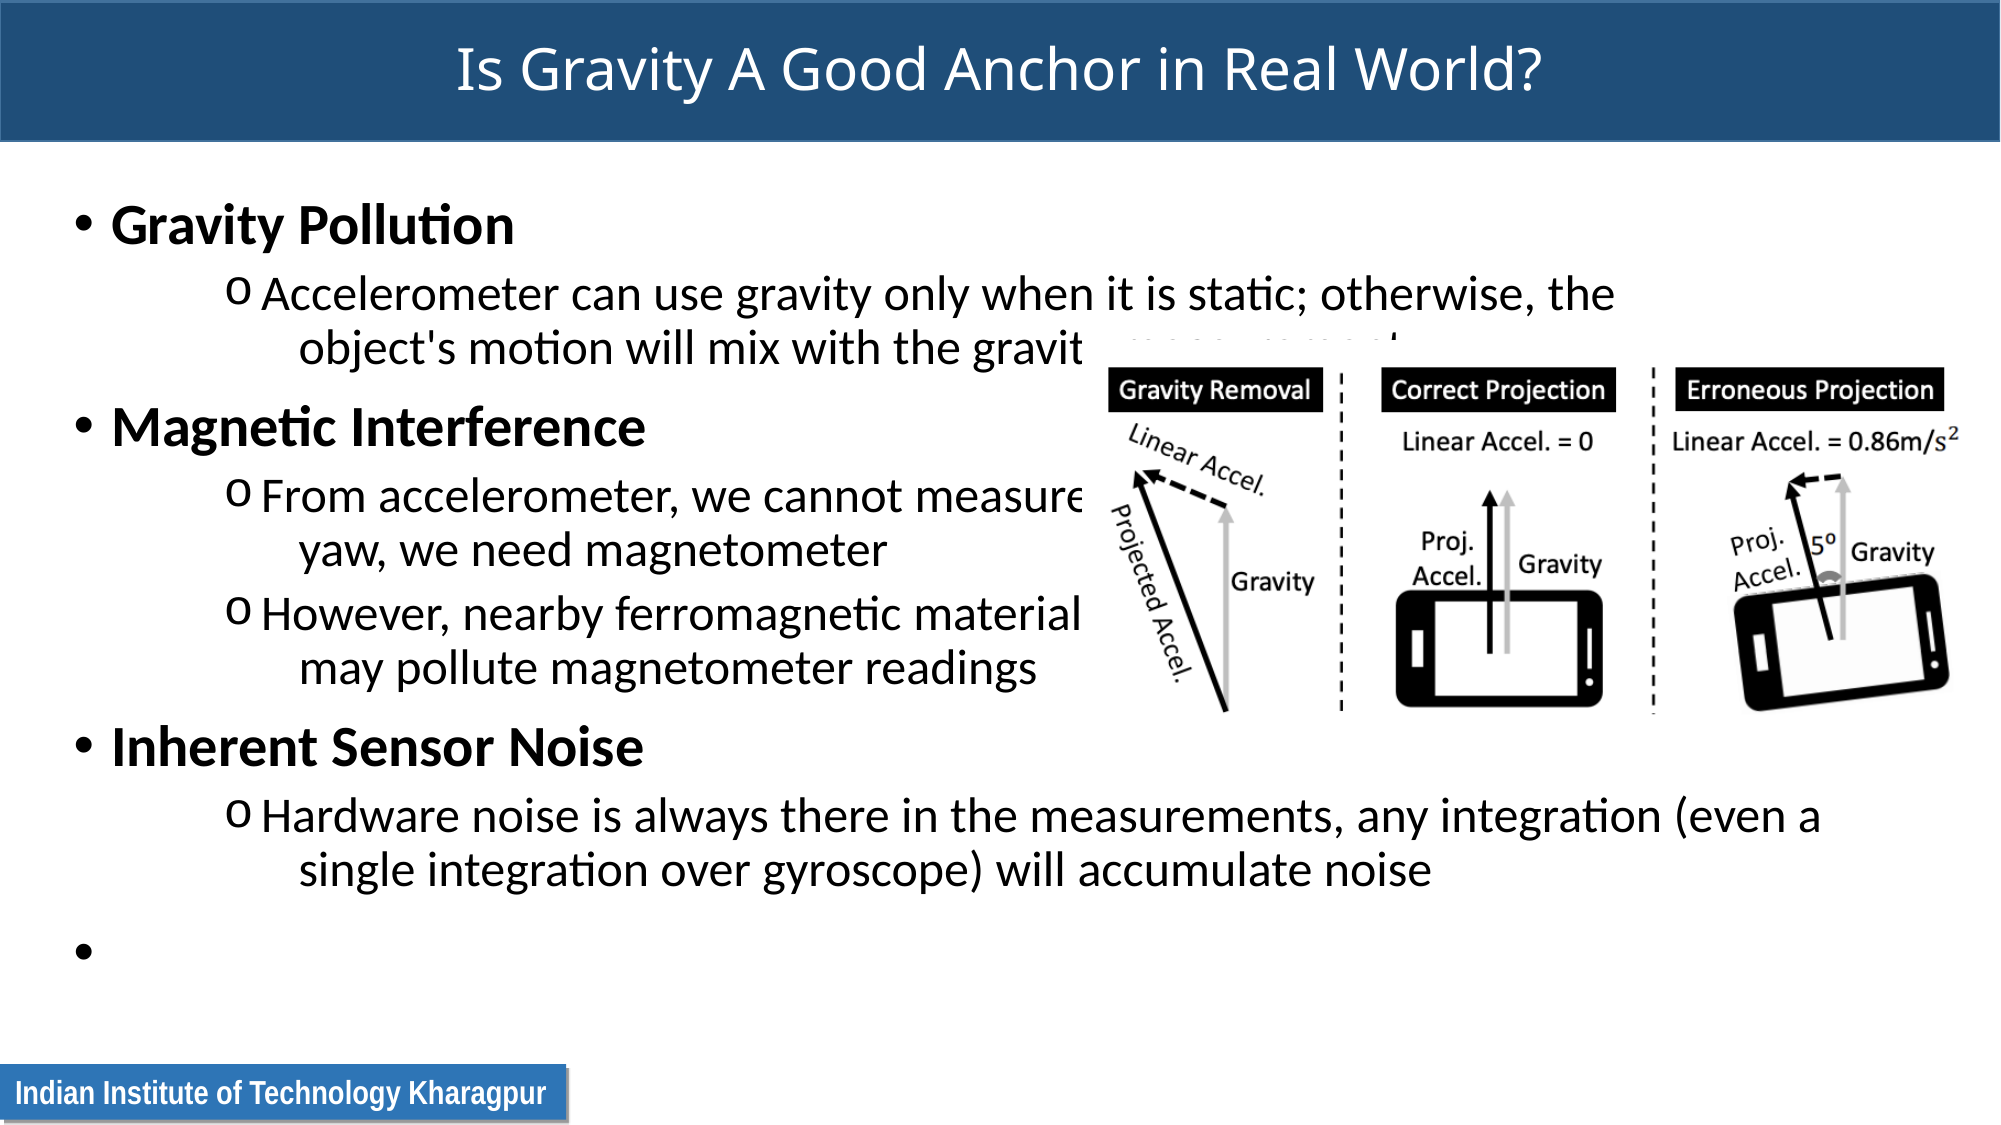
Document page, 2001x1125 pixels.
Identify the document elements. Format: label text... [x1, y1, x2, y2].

title Is Gravity A Good Anchor in Real World? [0, 1, 2000, 141]
list Gravity Pollution Accelerometer can use gravity only when it is static; otherwise, the object's motion will mix with the gravity measurement Magnetic Interference From accelerometer, we cannot measure yaw, we need magnetometer However, nearby ferromagnetic materials may pollute magnetometer readings Inherent Sensor Noise Hardware noise is always there in the measurements, any integration (even a single integration over gyroscope) will accumulate noise [58, 186, 1954, 1065]
picture [1082, 340, 1974, 734]
